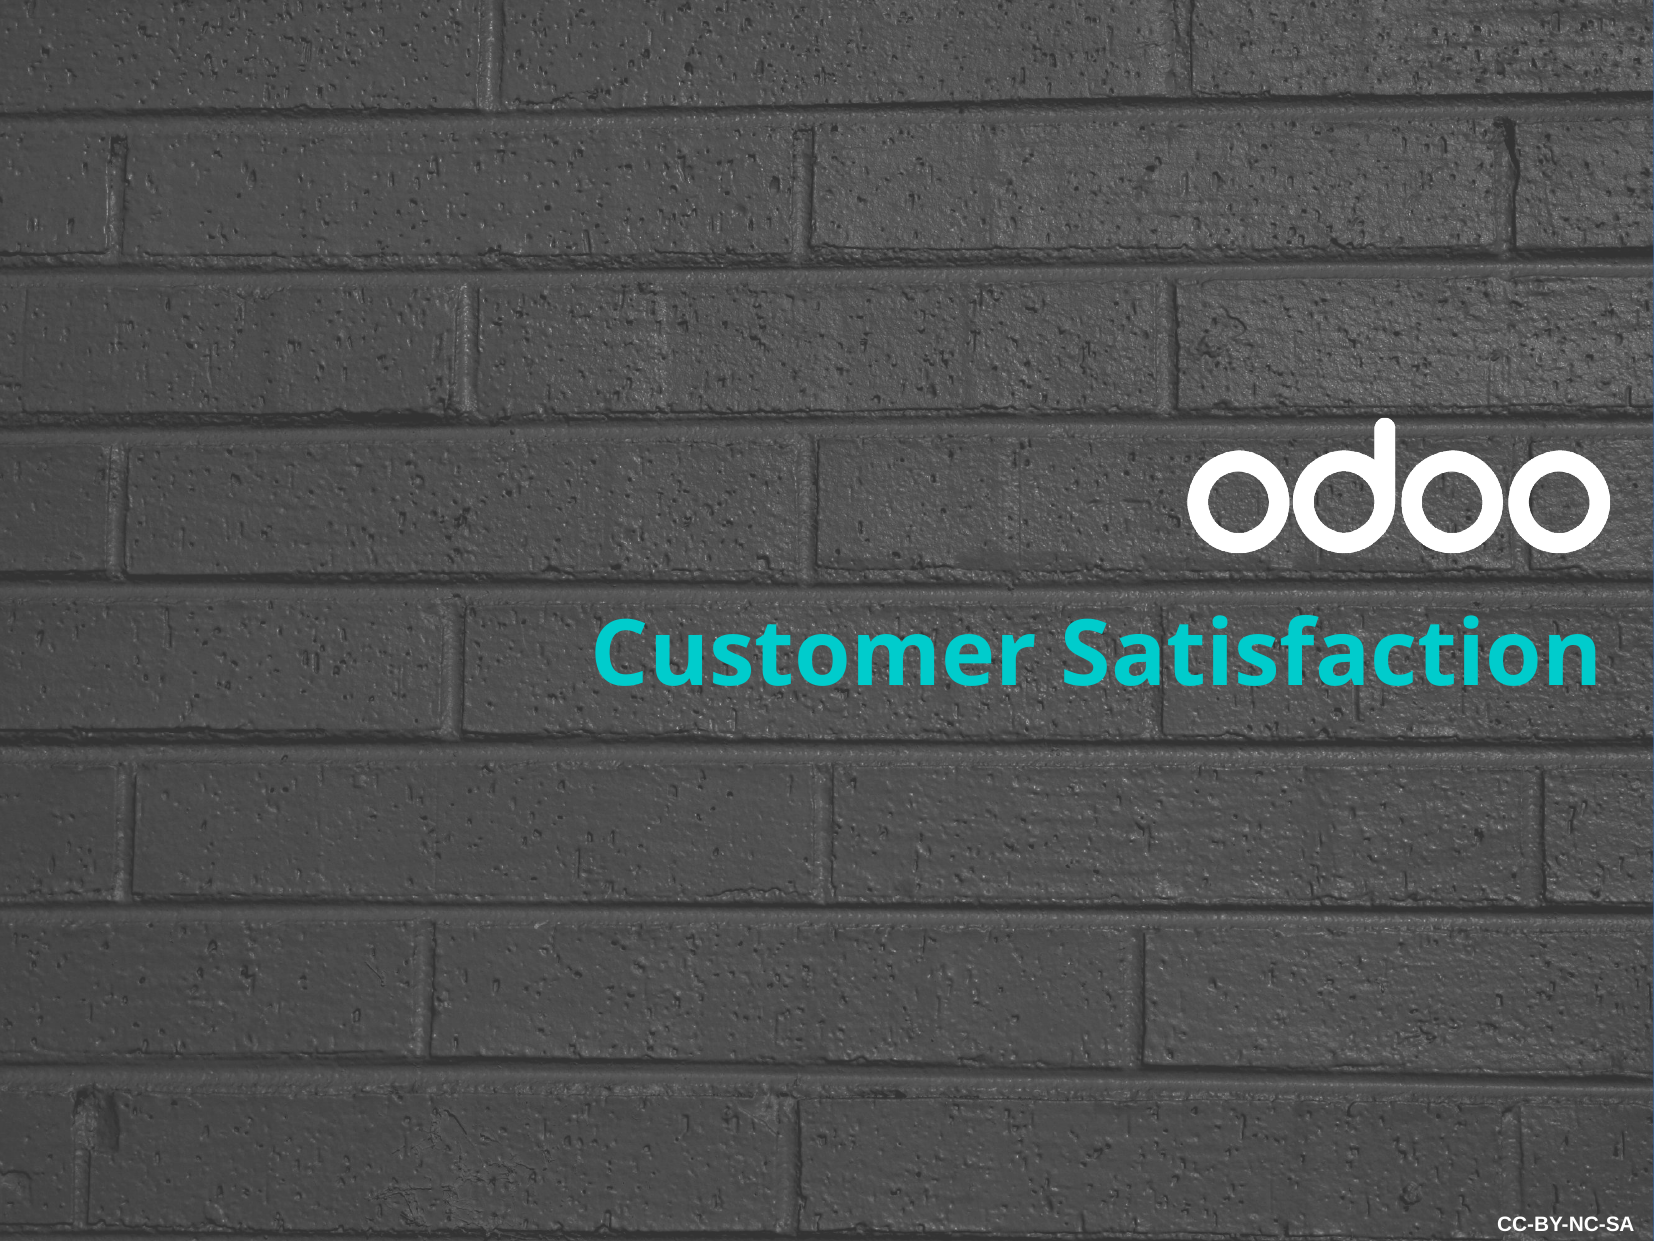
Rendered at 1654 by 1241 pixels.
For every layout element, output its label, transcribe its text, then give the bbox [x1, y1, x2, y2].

text_box Customer Satisfaction [0, 580, 1619, 1085]
text_box CC-BY-NC-SA [1482, 1204, 1654, 1241]
picture [0, 0, 1654, 1241]
